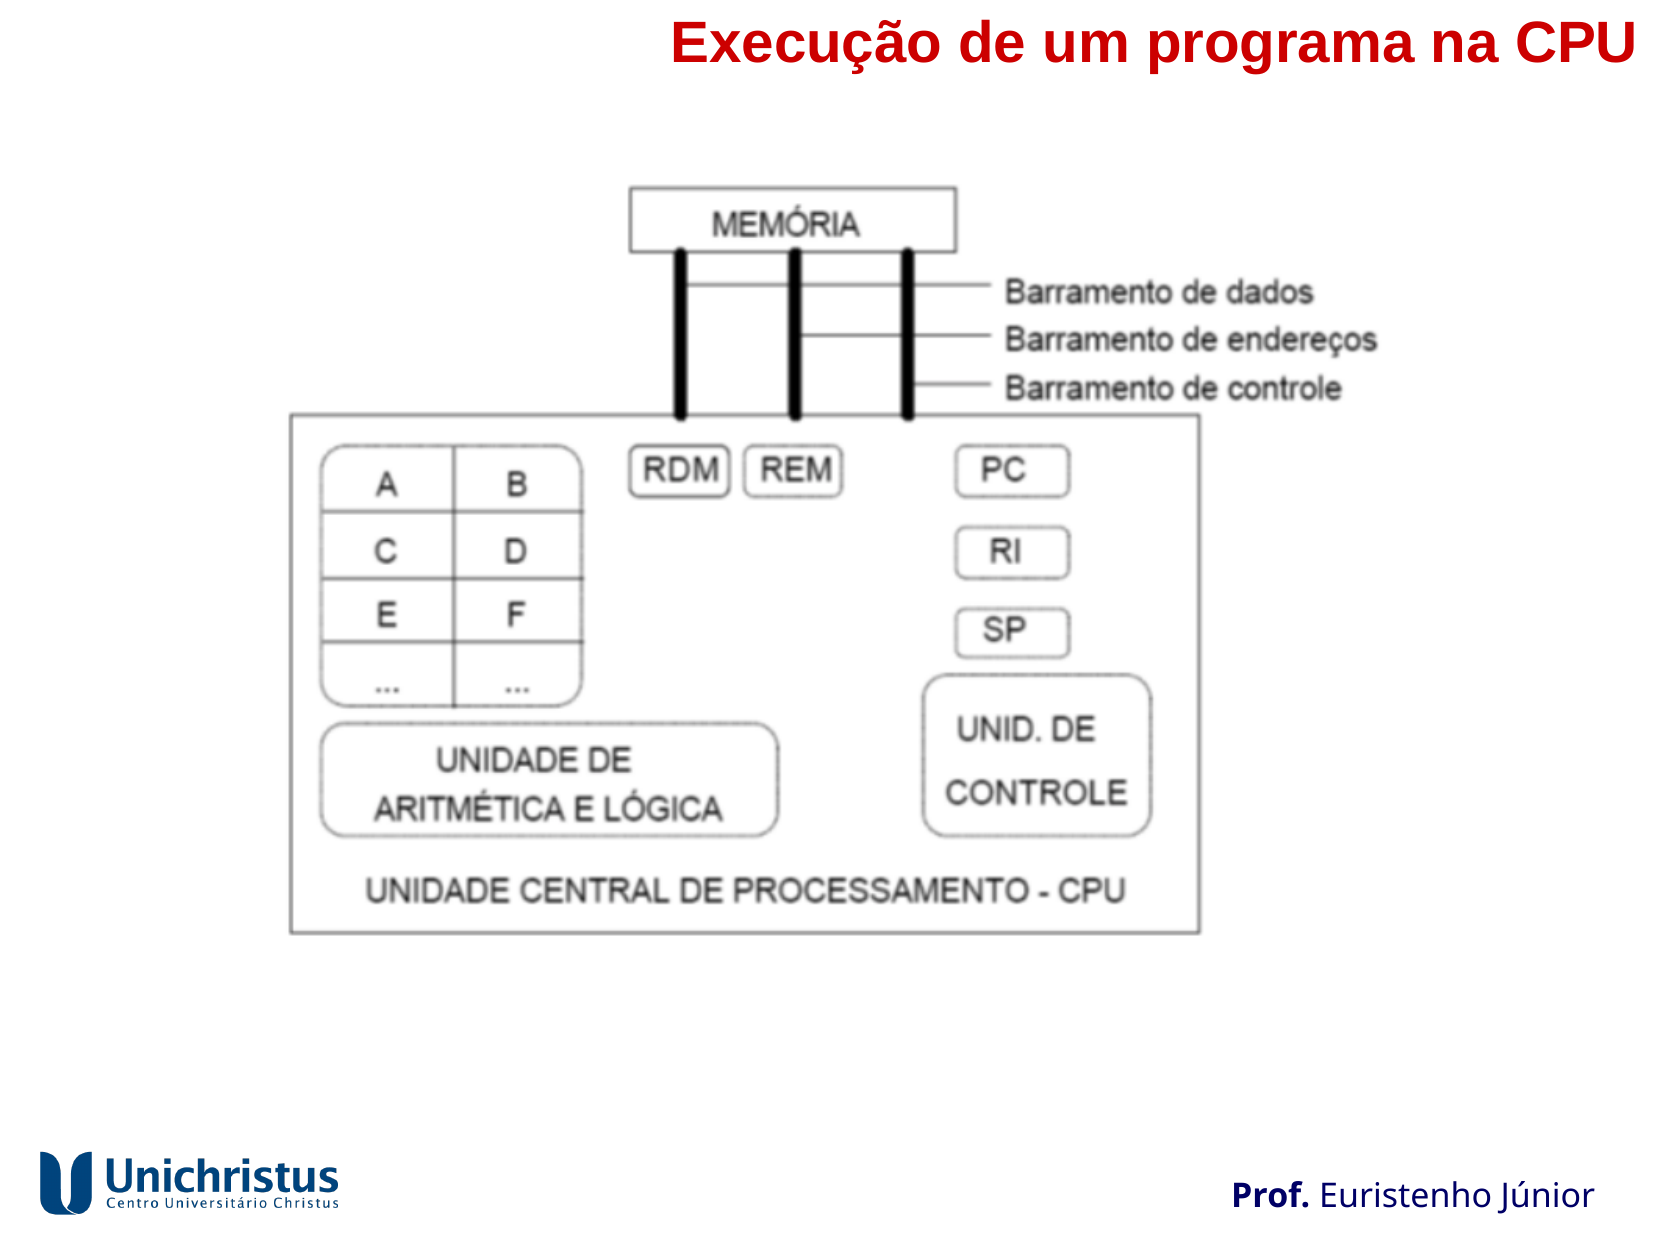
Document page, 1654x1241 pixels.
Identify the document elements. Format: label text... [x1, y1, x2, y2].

picture [35, 1148, 343, 1217]
picture [267, 177, 1388, 942]
text_box Prof. Euristenho Júnior [1216, 1163, 1654, 1224]
text_box Execução de um programa na CPU [655, 2, 1654, 83]
